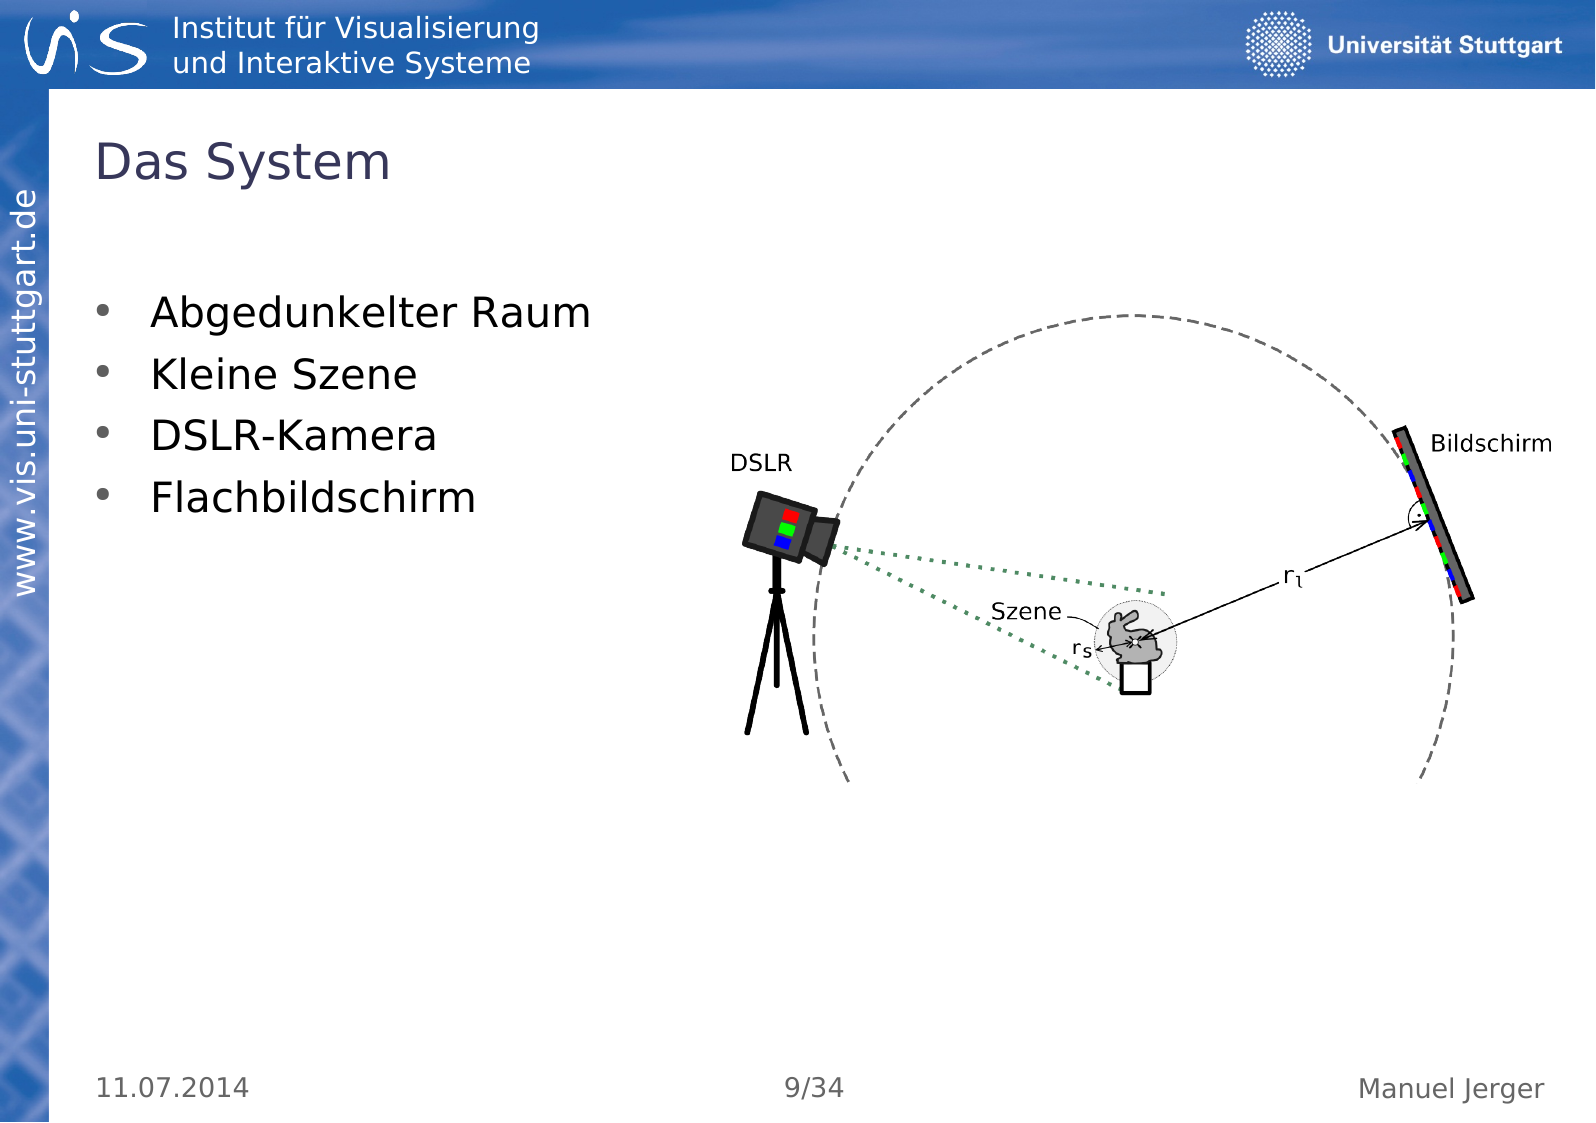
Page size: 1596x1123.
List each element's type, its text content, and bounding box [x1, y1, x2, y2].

picture [732, 314, 1551, 877]
title Das System [94, 117, 1534, 201]
list Abgedunkelter Raum Kleine Szene DSLR-Kamera Flachbildschirm [94, 224, 1548, 1052]
picture [0, 0, 49, 1122]
picture [24, 0, 1596, 89]
